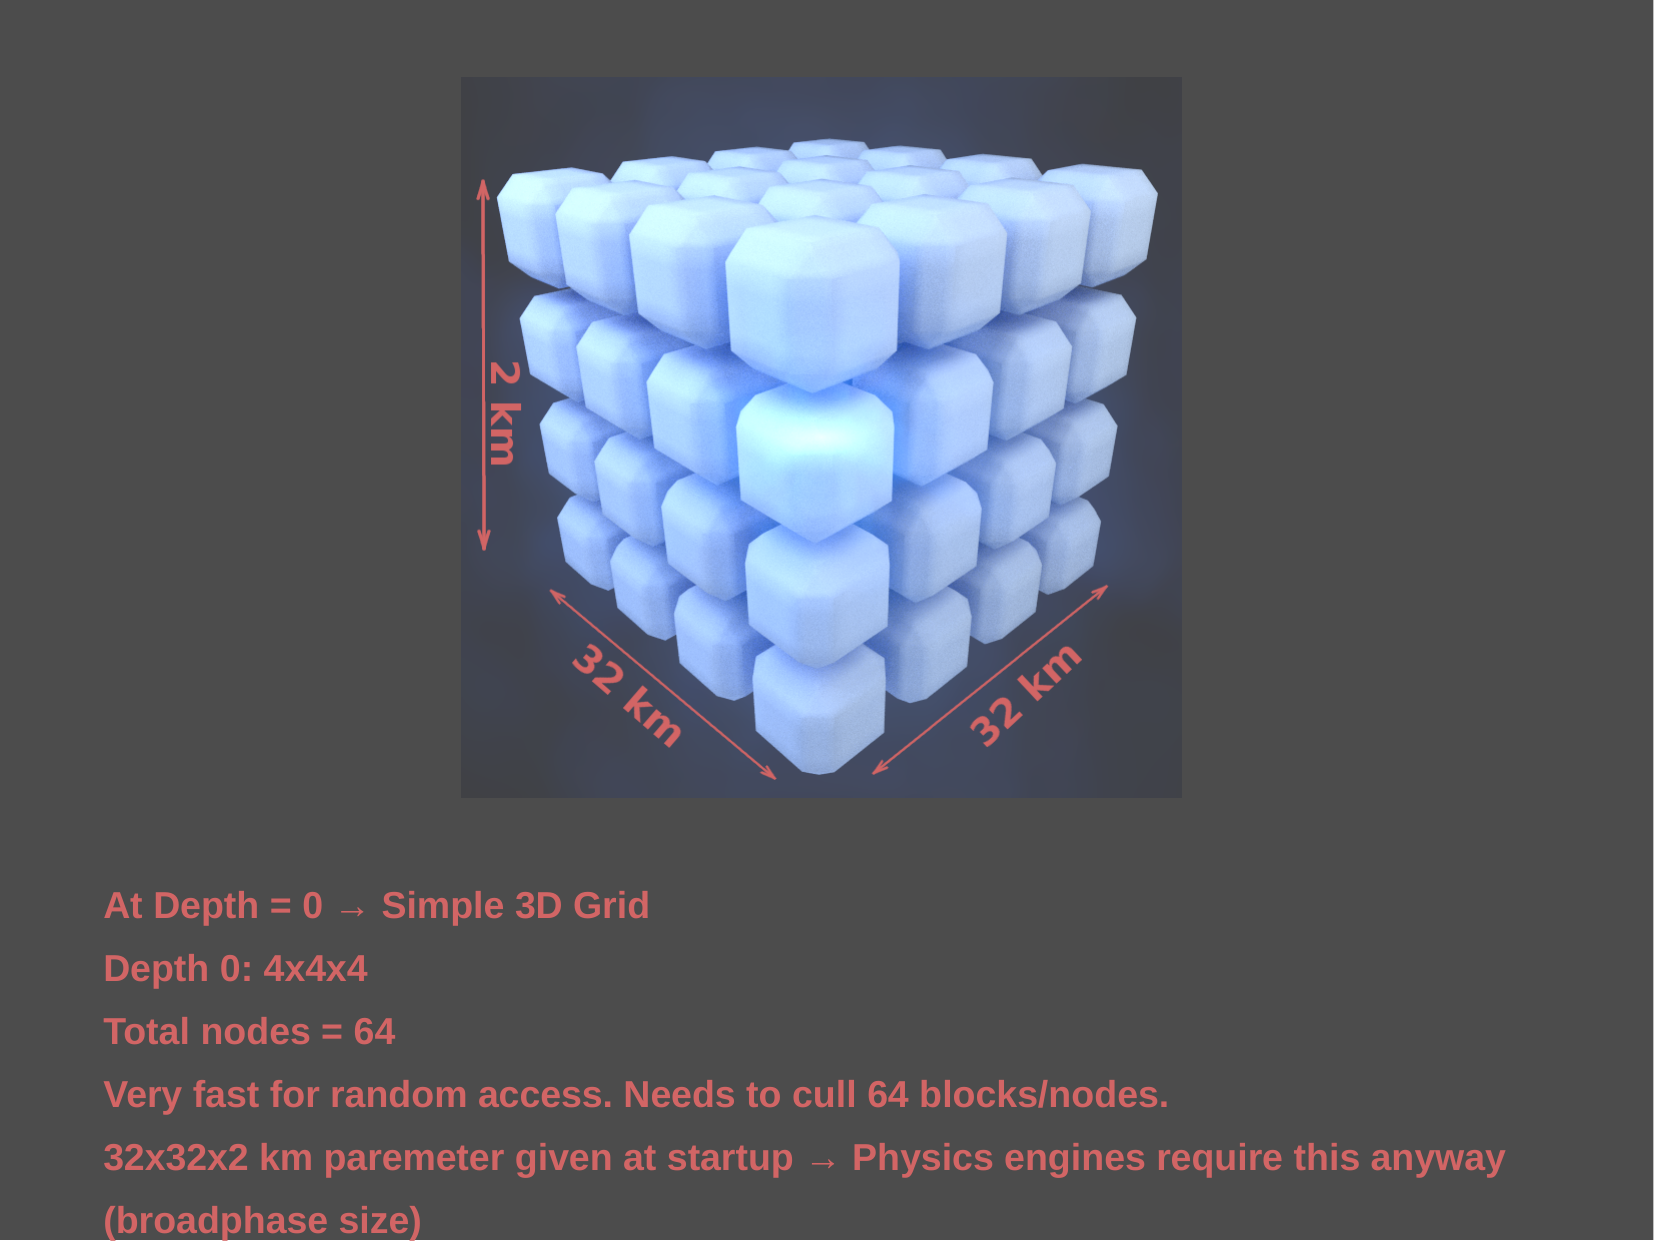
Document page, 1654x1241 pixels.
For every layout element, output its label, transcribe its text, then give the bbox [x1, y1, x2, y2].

picture [461, 77, 1182, 798]
text_box At Depth = 0 → Simple 3D Grid Depth 0: 4x4x4 Total nodes = 64 Very fast for random access. Needs to cull 64 blocks/nodes. 32x32x2 km paremeter given at startup → Physics engines require this anyway (broadphase size) [88, 856, 1595, 1239]
